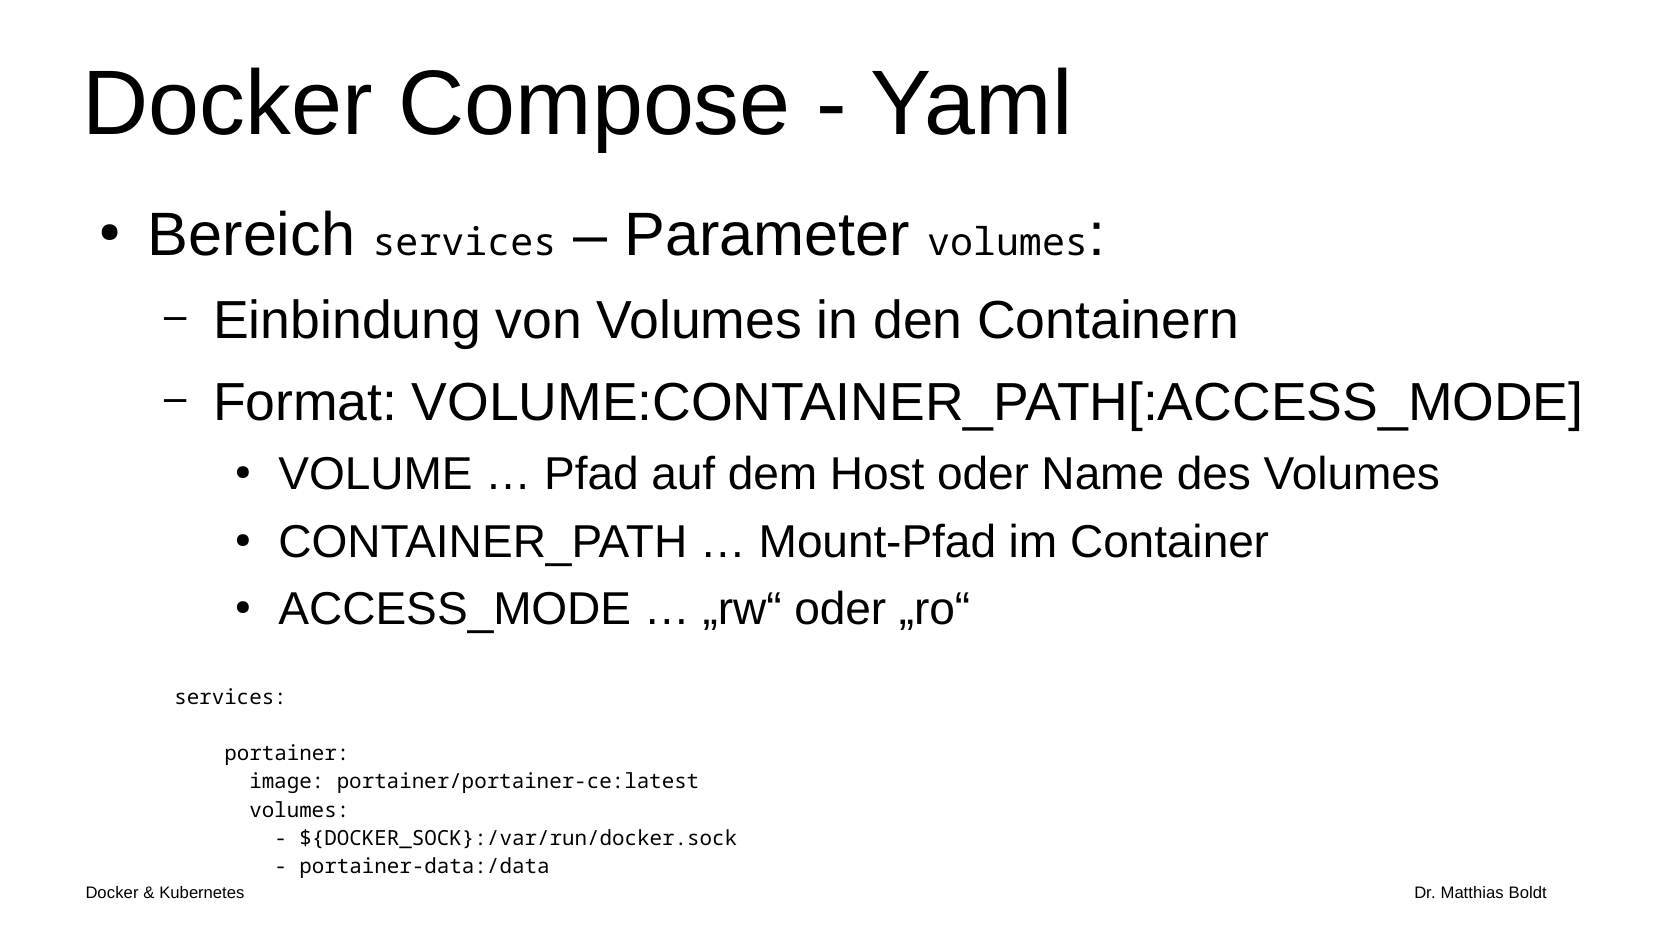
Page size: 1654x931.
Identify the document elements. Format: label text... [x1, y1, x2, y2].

title Docker Compose - Yaml [82, 25, 1571, 181]
text_box services: portainer: image: portainer/portainer-ce:latest volumes: - ${DOCKER_SOCK}:/var/run/docker.sock - portainer-data:/data [159, 674, 1518, 878]
list Bereich services – Parameter volumes: Einbindung von Volumes in den Containern Format: VOLUME:CONTAINER_PATH[:ACCESS_MODE] VOLUME … Pfad auf dem Host oder Name des Volumes CONTAINER_PATH … Mount-Pfad im Container ACCESS_MODE … „rw“ oder „ro“ [82, 199, 1595, 686]
text_box Docker & Kubernetes Dr. Matthias Boldt [70, 875, 1563, 910]
